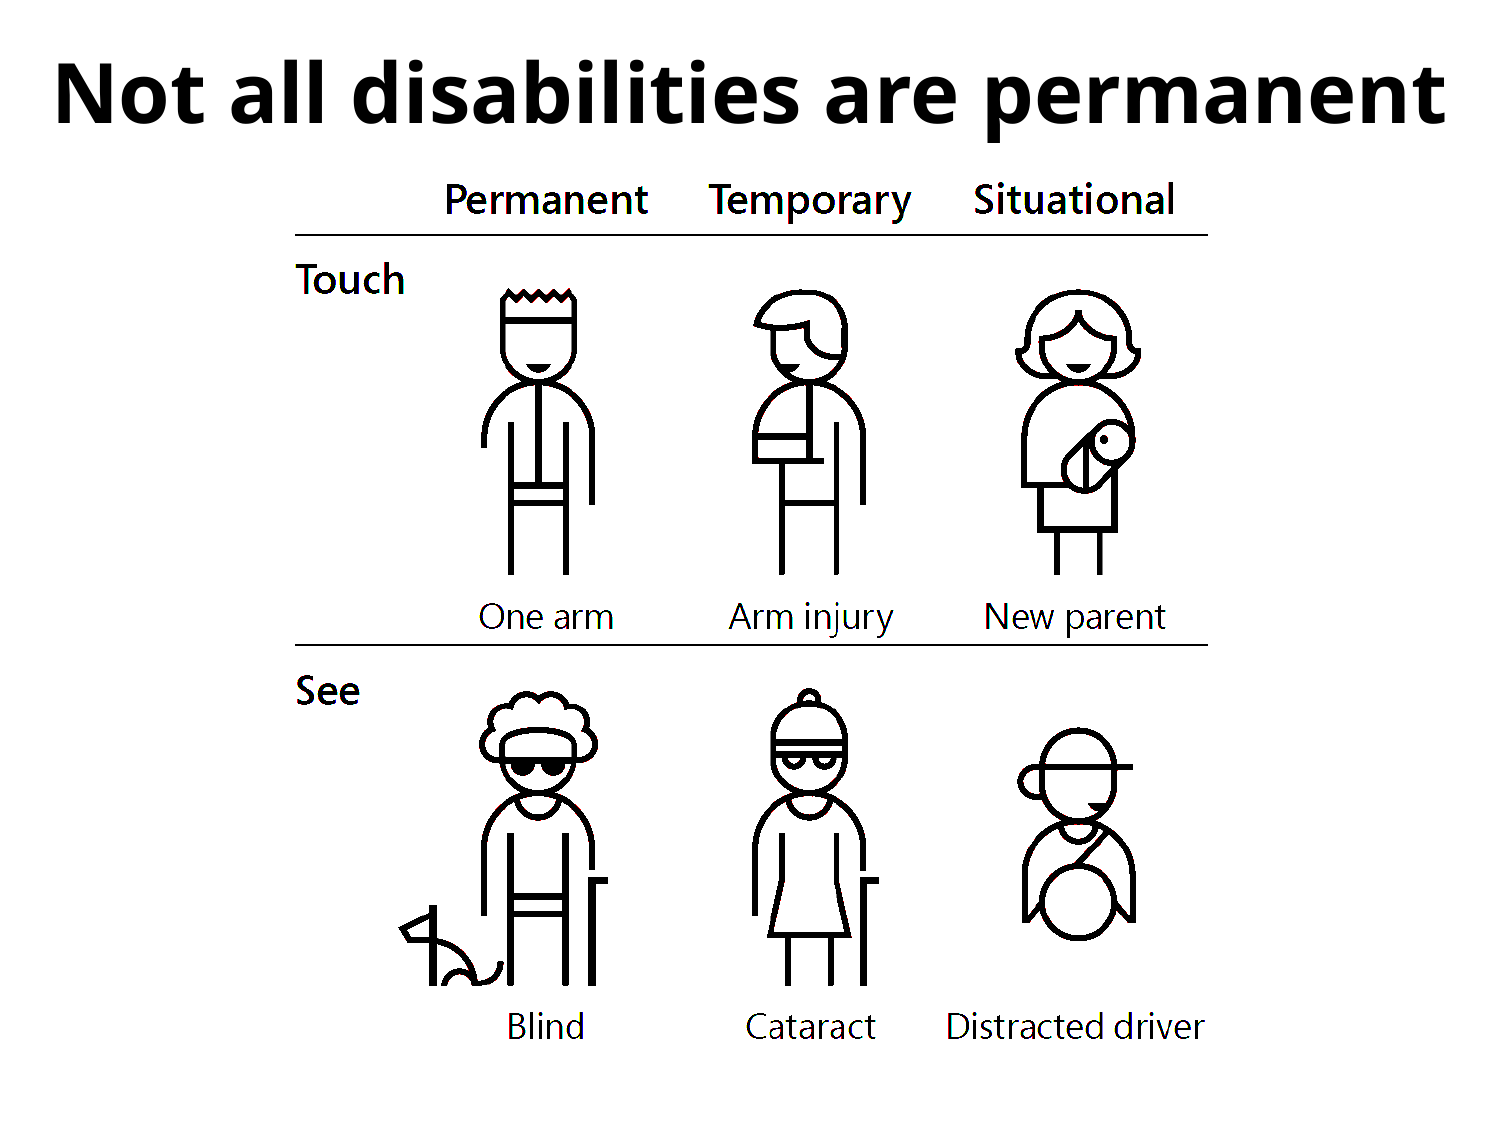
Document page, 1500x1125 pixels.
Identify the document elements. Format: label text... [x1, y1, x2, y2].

picture [240, 157, 1235, 1054]
text_box Not all disabilities are permanent [0, 24, 1500, 156]
